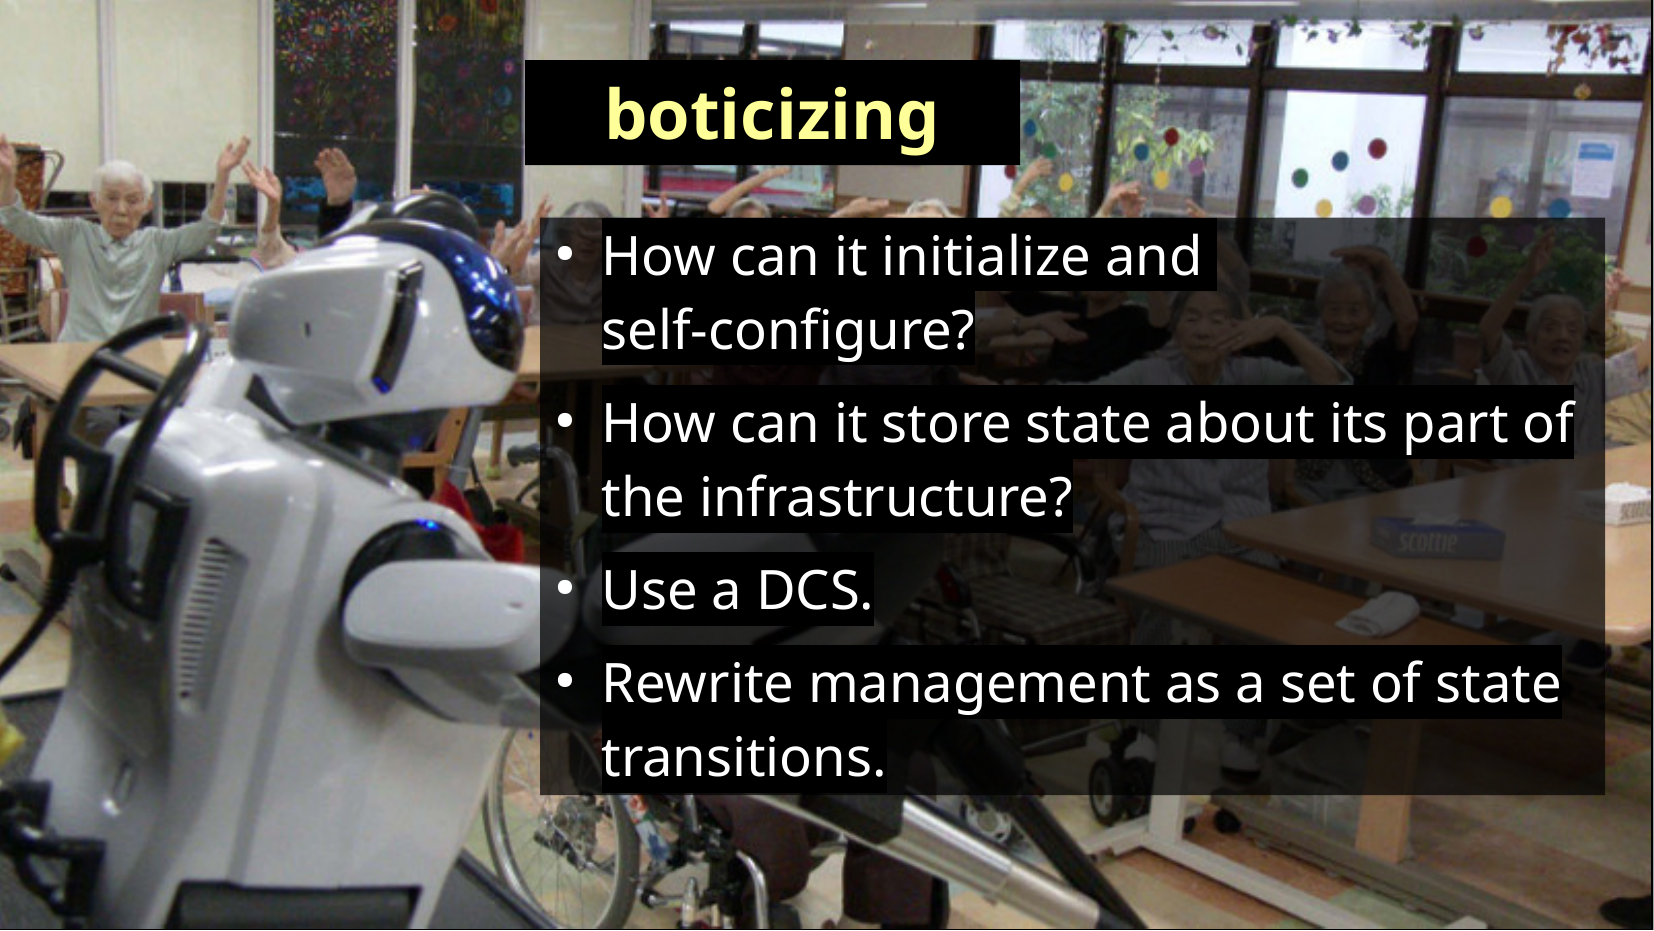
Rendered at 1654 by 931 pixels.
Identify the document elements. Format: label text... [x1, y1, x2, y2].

picture [0, 0, 1651, 929]
title boticizing [525, 60, 1021, 166]
list How can it initialize and self-configure? How can it store state about its part of the infrastructure? Use a DCS. Rewrite management as a set of state transitions. [540, 217, 1606, 796]
